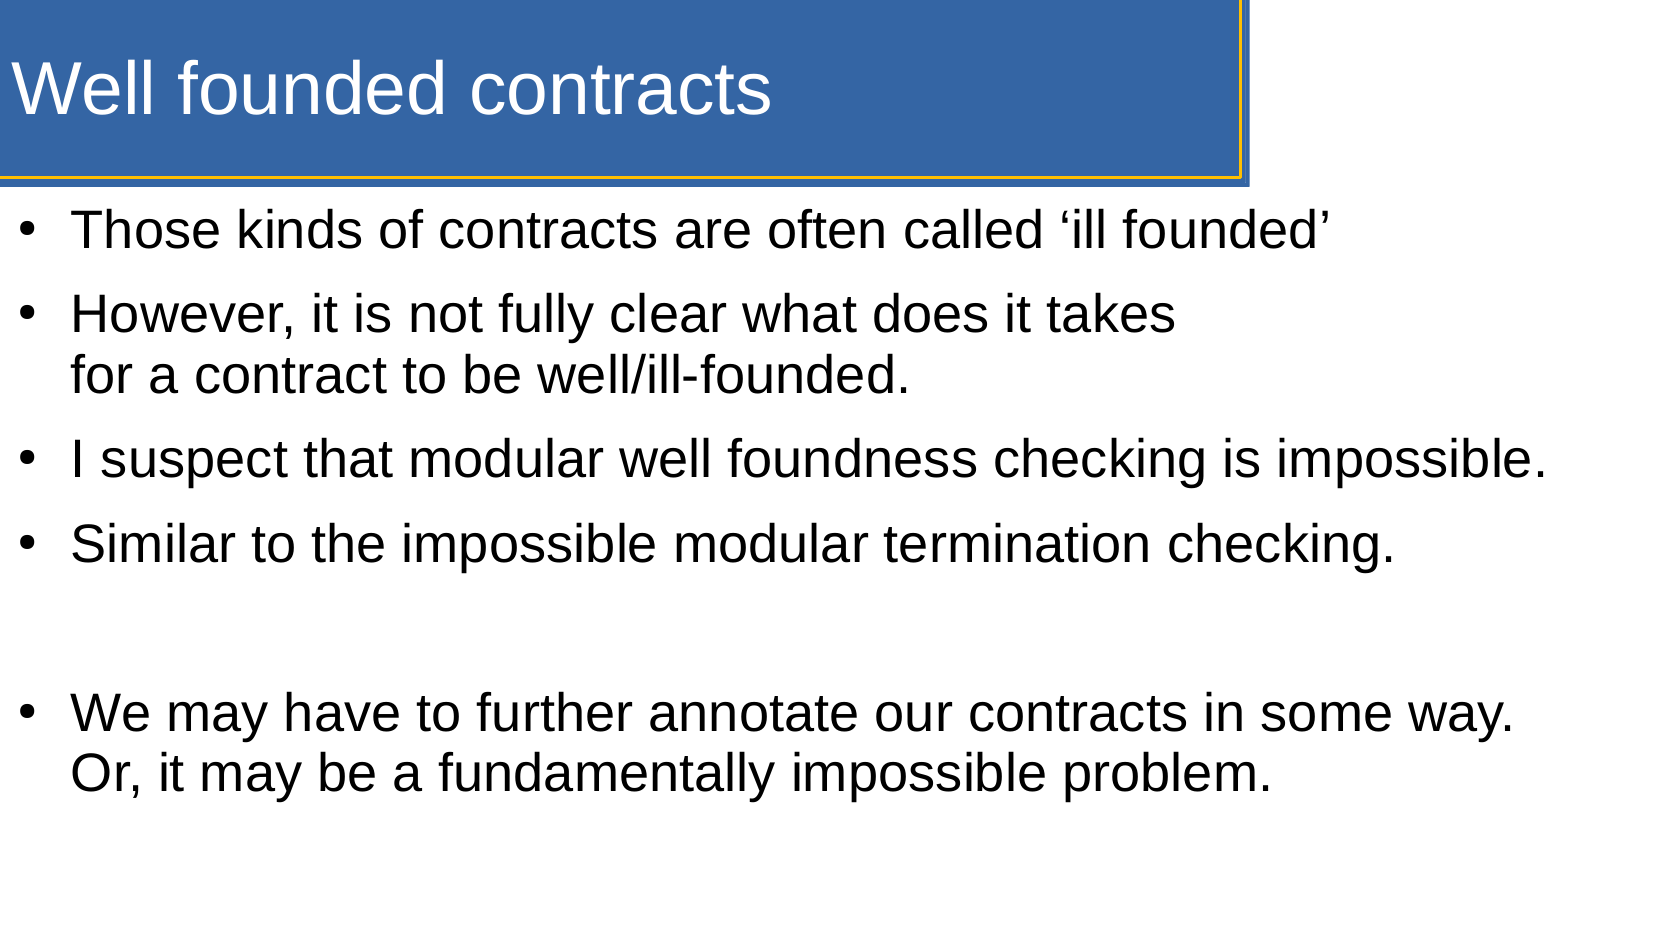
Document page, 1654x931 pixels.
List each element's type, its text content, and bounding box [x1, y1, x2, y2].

title Well founded contracts [11, 14, 1164, 163]
list Those kinds of contracts are often called ‘ill founded’ However, it is not fully clear what does it takes for a contract to be well/ill-founded. I suspect that modular well foundness checking is impossible. Similar to the impossible modular termination checking. We may have to further annotate our contracts in some way. Or, it may be a fundamentally impossible problem. [0, 199, 1651, 912]
